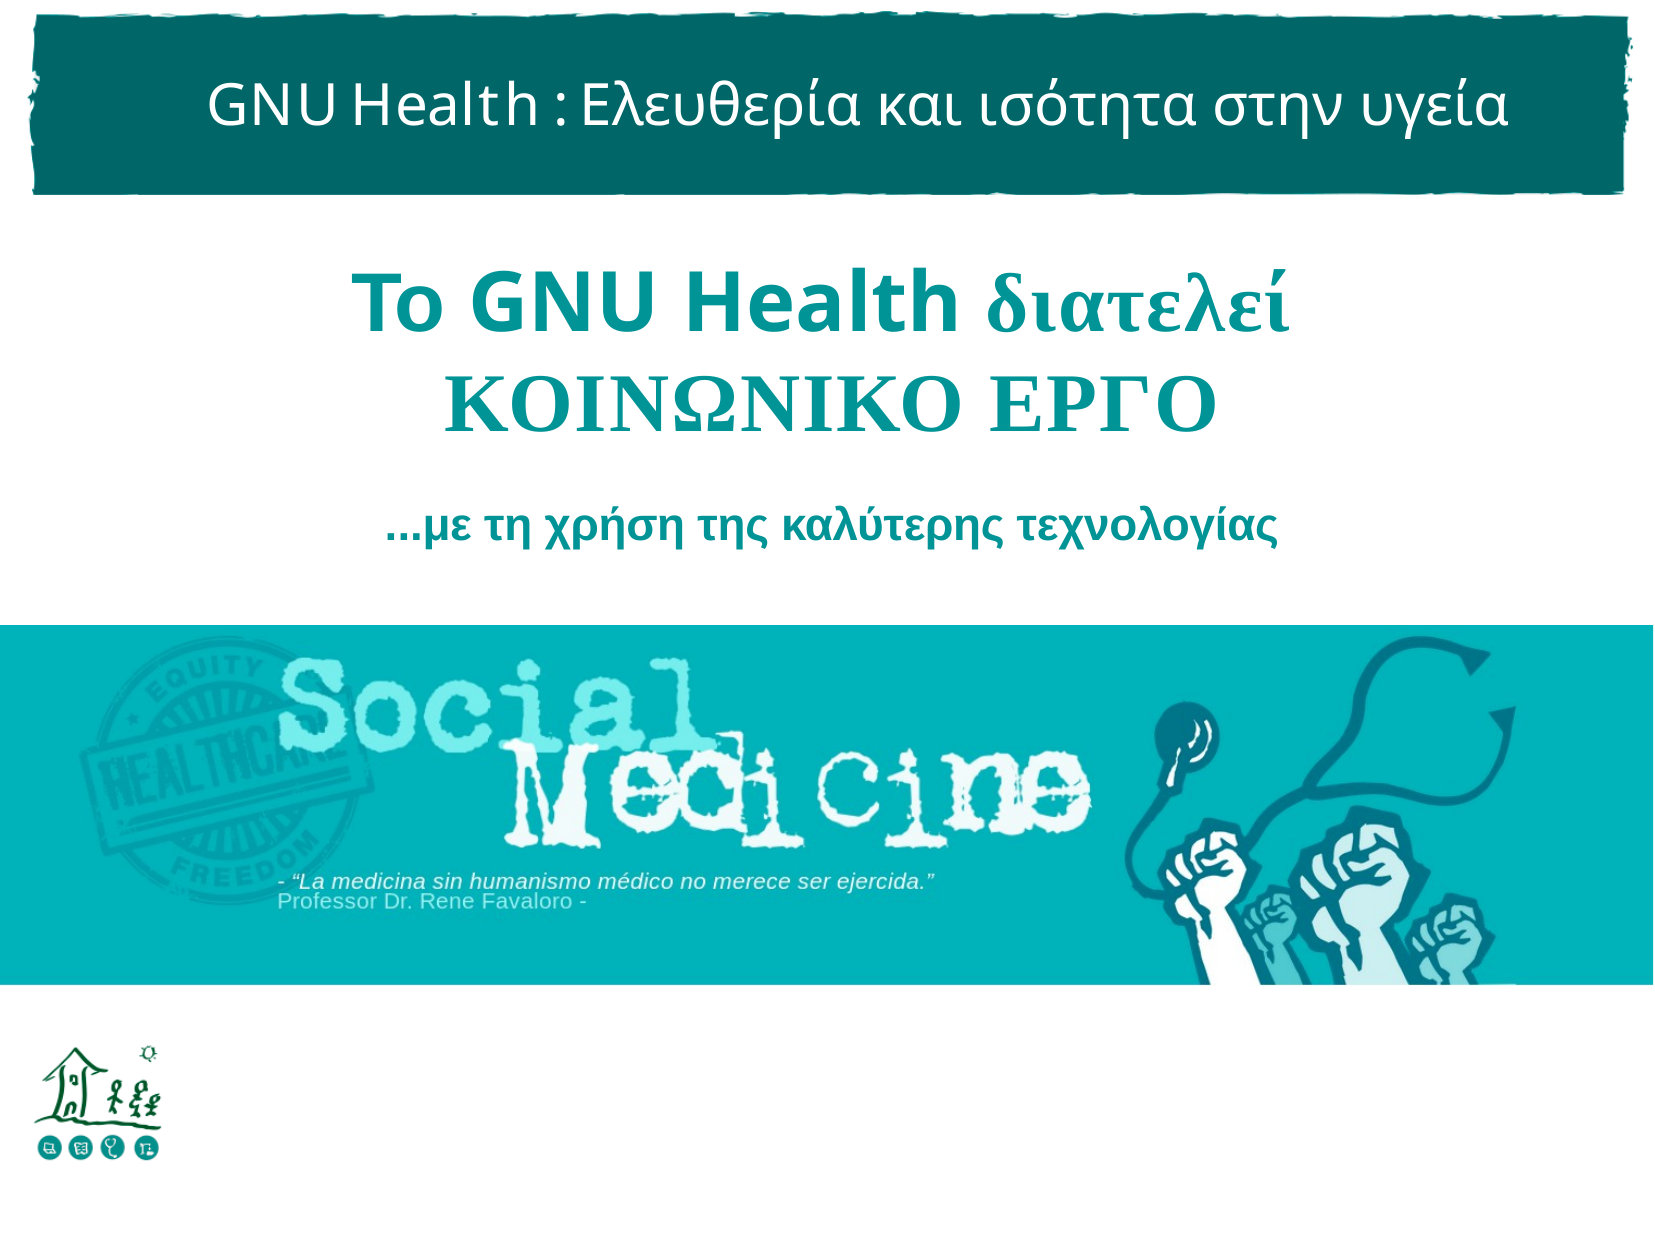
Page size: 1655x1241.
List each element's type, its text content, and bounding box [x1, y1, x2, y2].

picture [0, 0, 1654, 1211]
text_box [0, 626, 1653, 985]
text_box Το GNU Health διατελεί ΚΟΙΝΩΝΙΚΟ ΕΡΓΟ ...με τη χρήση της καλύτερης τεχνολογίας [35, 248, 1630, 551]
text_box GNUHealth:Ελευθερία και ισότητα στην υγεία [204, 67, 1560, 208]
